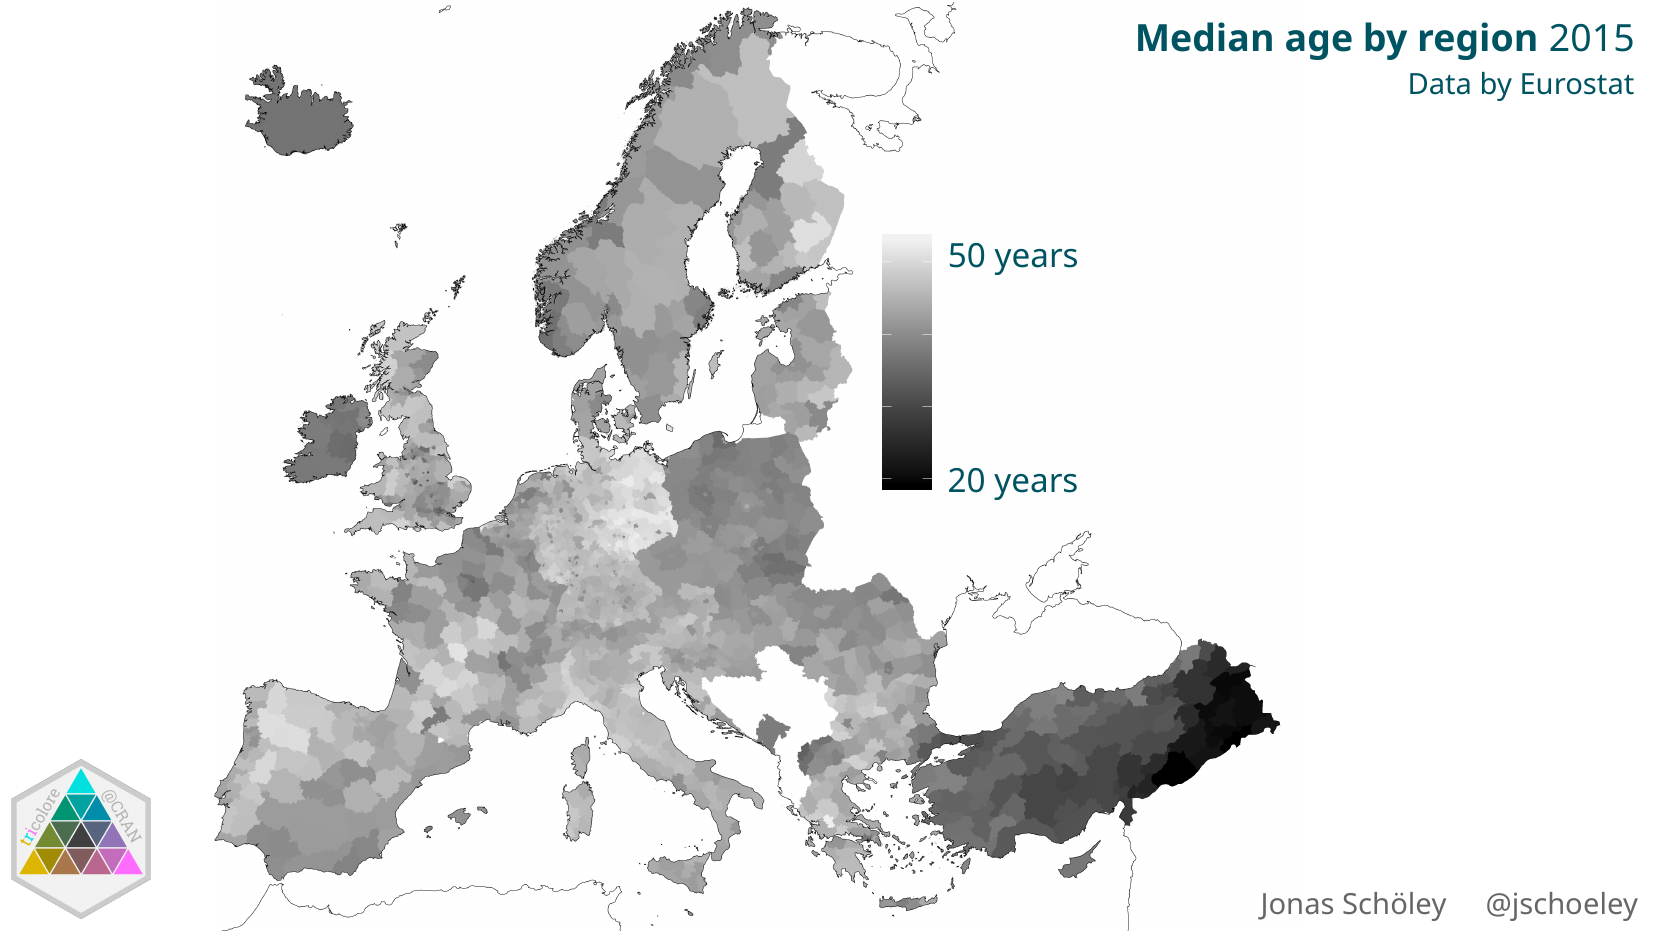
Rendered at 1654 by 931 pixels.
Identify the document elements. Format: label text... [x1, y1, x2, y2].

text_box Median age by region 2015 Data by Eurostat [1049, 4, 1650, 108]
text_box Jonas Schöley @jschoeley [1230, 875, 1653, 930]
picture [214, 2, 1305, 931]
text_box 50 years [933, 225, 1094, 284]
text_box 20 years [933, 449, 1094, 508]
picture [11, 759, 151, 920]
